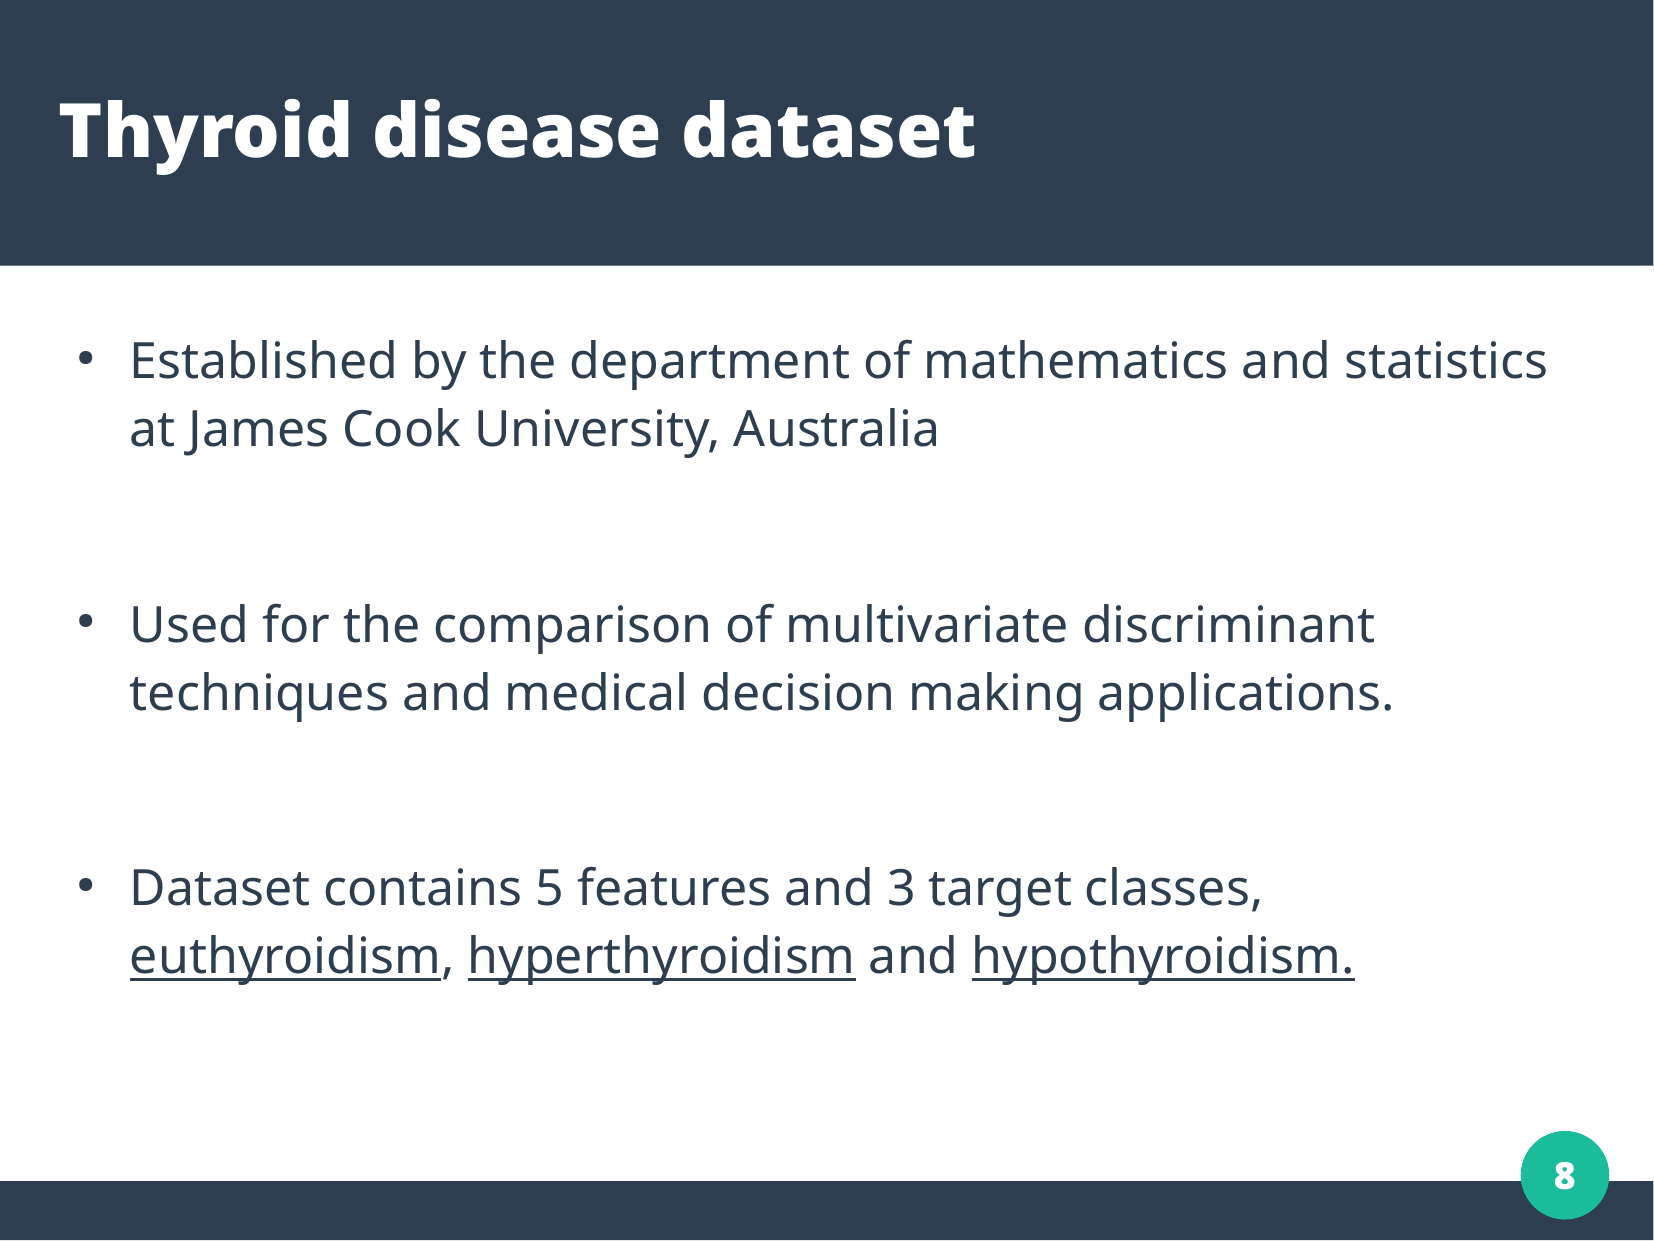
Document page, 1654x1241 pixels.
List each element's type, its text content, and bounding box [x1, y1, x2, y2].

title Thyroid disease dataset [59, 49, 1595, 207]
list Established by the department of mathematics and statistics at James Cook University, Australia Used for the comparison of multivariate discriminant techniques and medical decision making applications. Dataset contains 5 features and 3 target classes, euthyroidism, hyperthyroidism and hypothyroidism. [59, 324, 1595, 1152]
